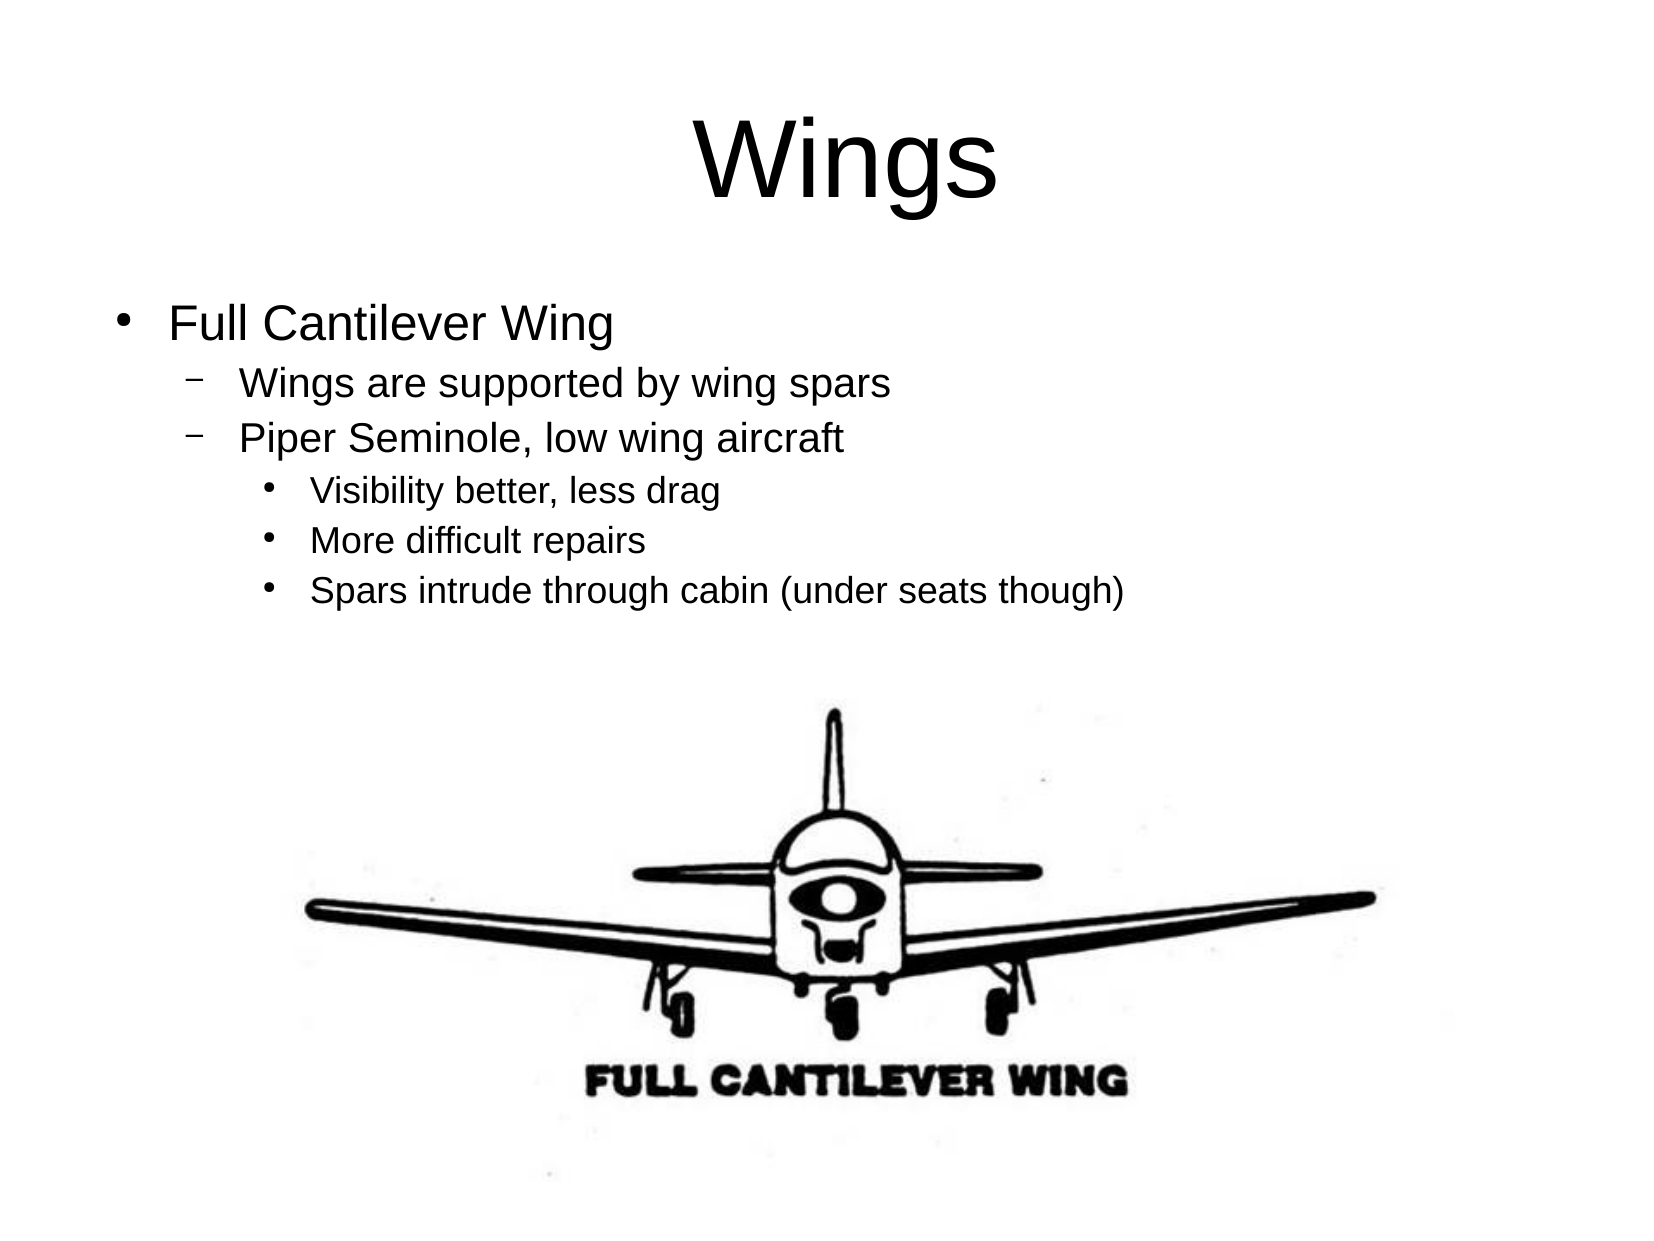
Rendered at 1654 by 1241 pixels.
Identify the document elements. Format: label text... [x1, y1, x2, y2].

picture [253, 685, 1480, 1182]
title Wings [82, 49, 1571, 257]
list Full Cantilever Wing Wings are supported by wing spars Piper Seminole, low wing aircraft Visibility better, less drag More difficult repairs Spars intrude through cabin (under seats though) [82, 289, 1348, 660]
